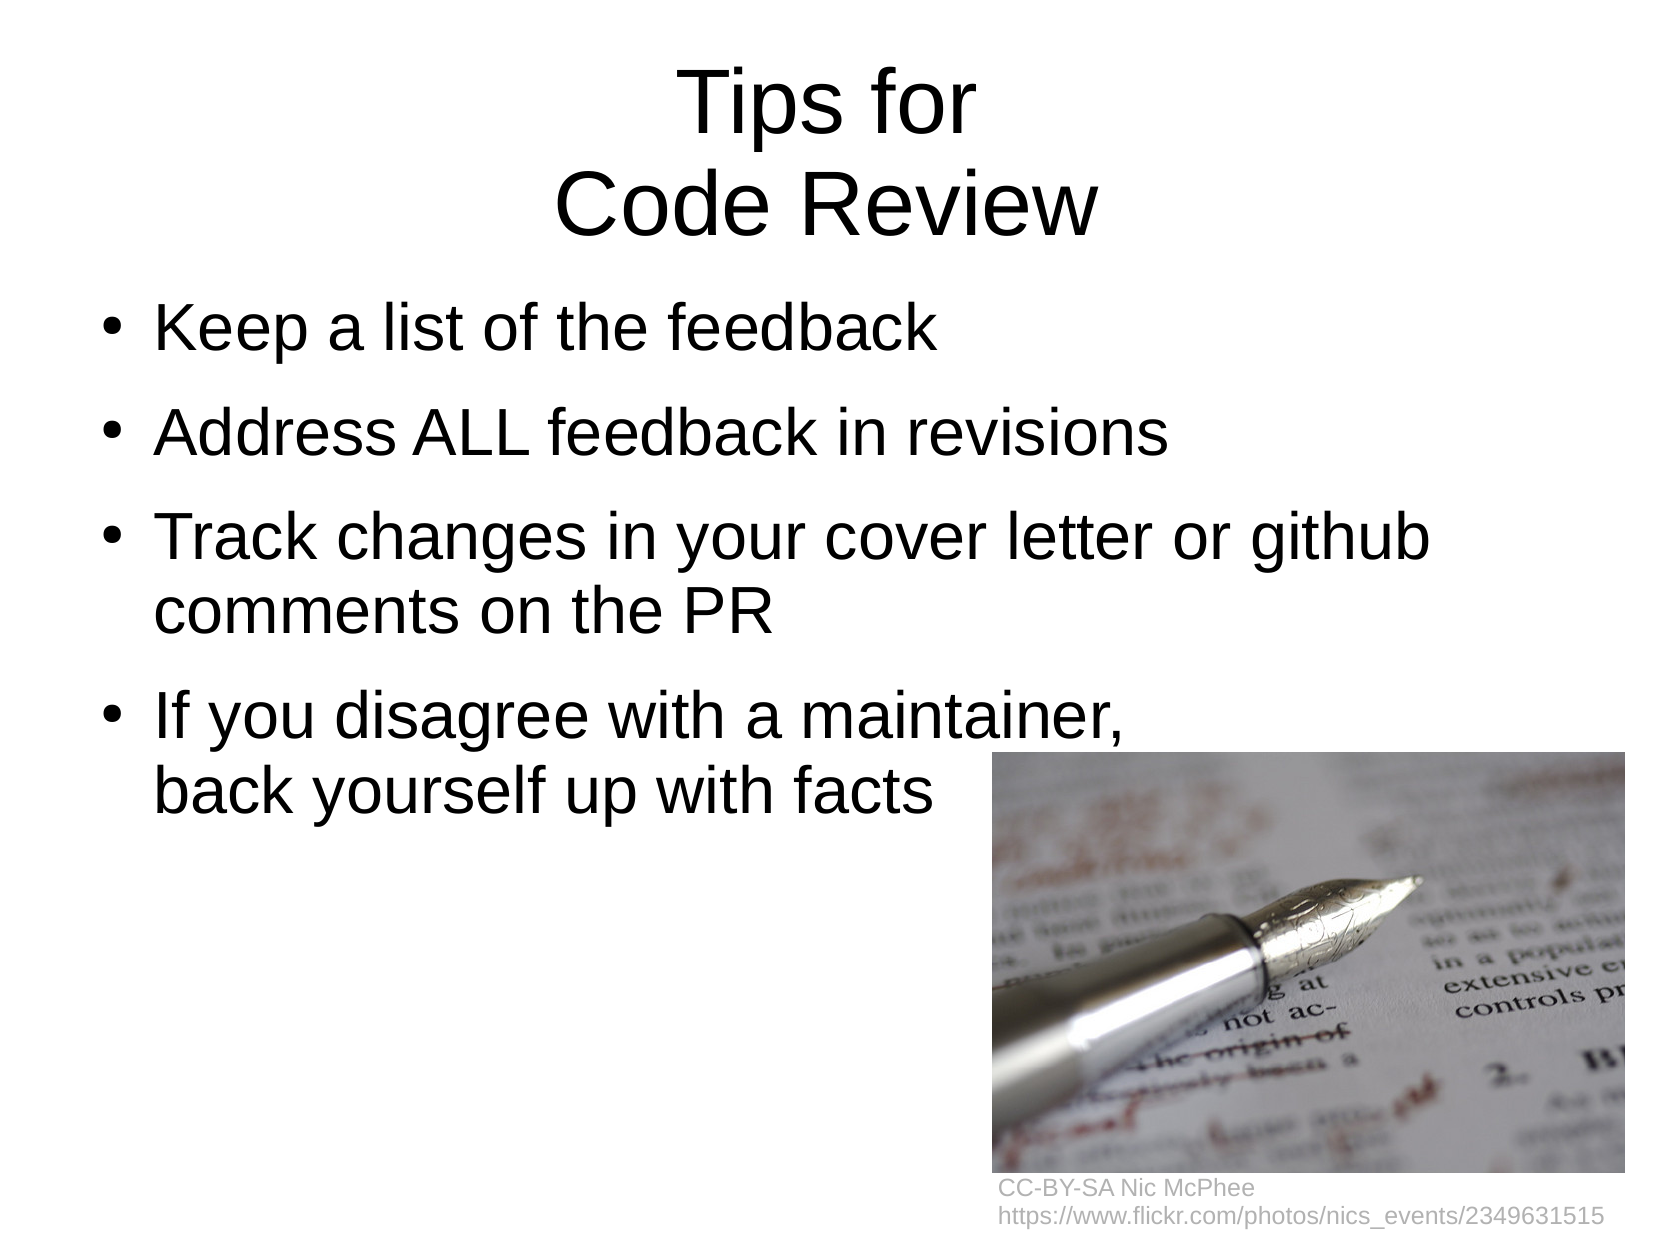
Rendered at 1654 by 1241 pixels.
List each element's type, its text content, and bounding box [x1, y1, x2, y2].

picture [992, 752, 1625, 1173]
text_box CC-BY-SA Nic McPhee https://www.flickr.com/photos/nics_events/2349631515 [983, 1166, 1622, 1238]
list Keep a list of the feedback Address ALL feedback in revisions Track changes in your cover letter or github comments on the PR If you disagree with a maintainer, back yourself up with facts [82, 290, 1561, 1010]
title Tips for Code Review [82, 49, 1571, 257]
